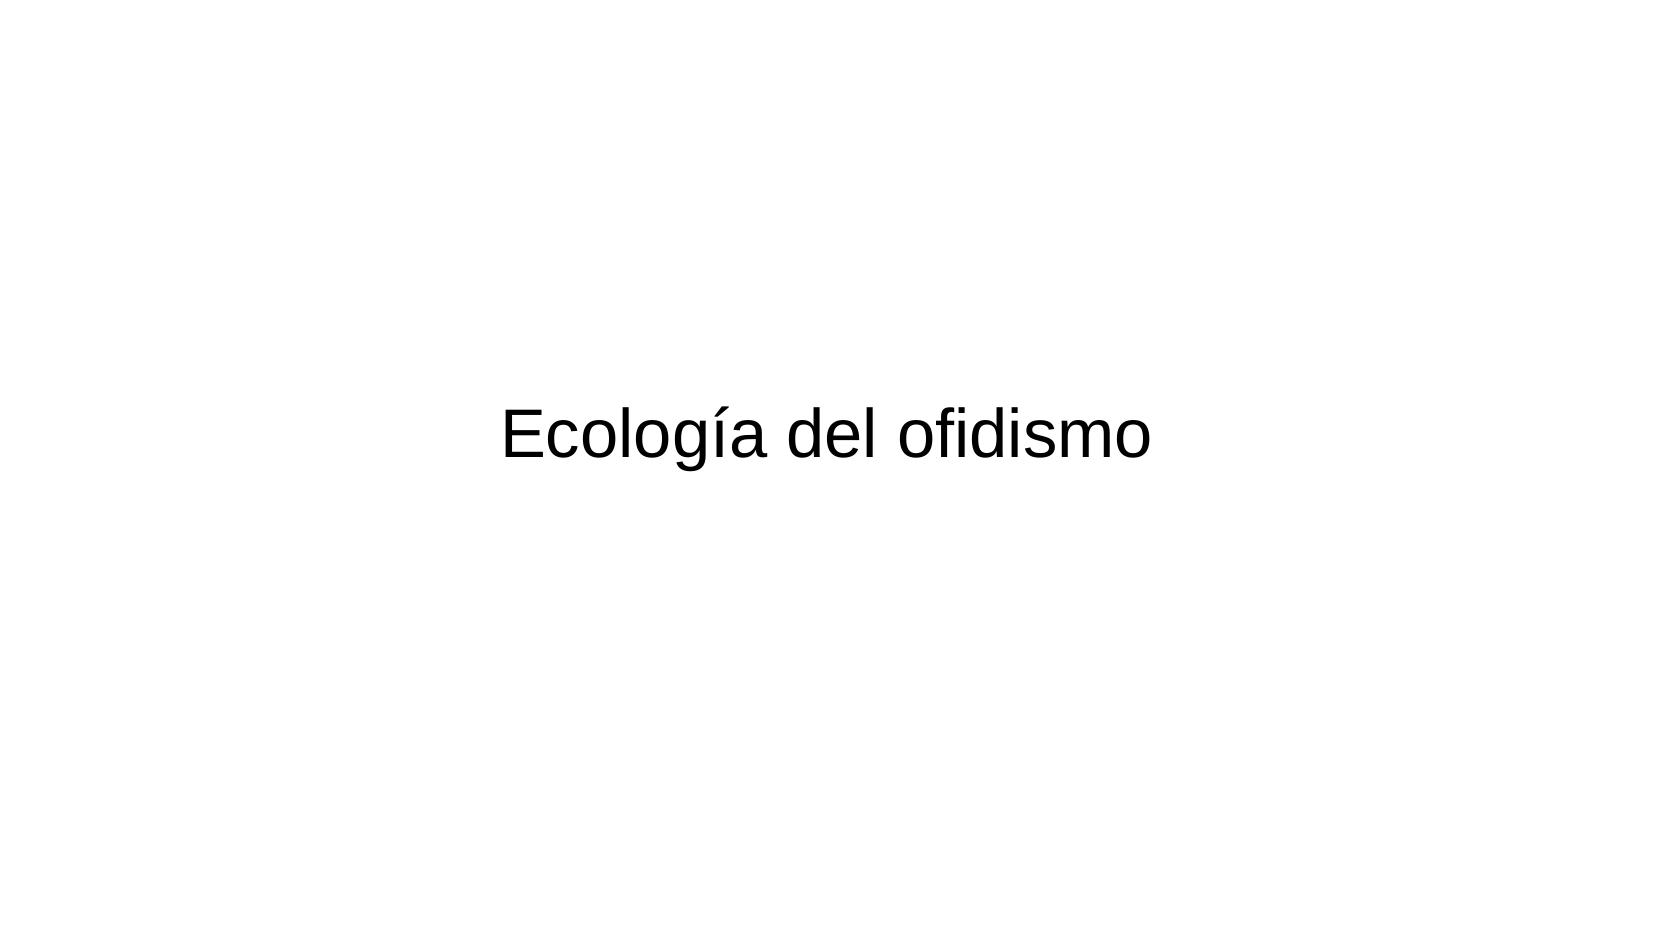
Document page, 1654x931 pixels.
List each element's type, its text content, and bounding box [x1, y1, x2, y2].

title Ecología del ofidismo [82, 355, 1571, 512]
